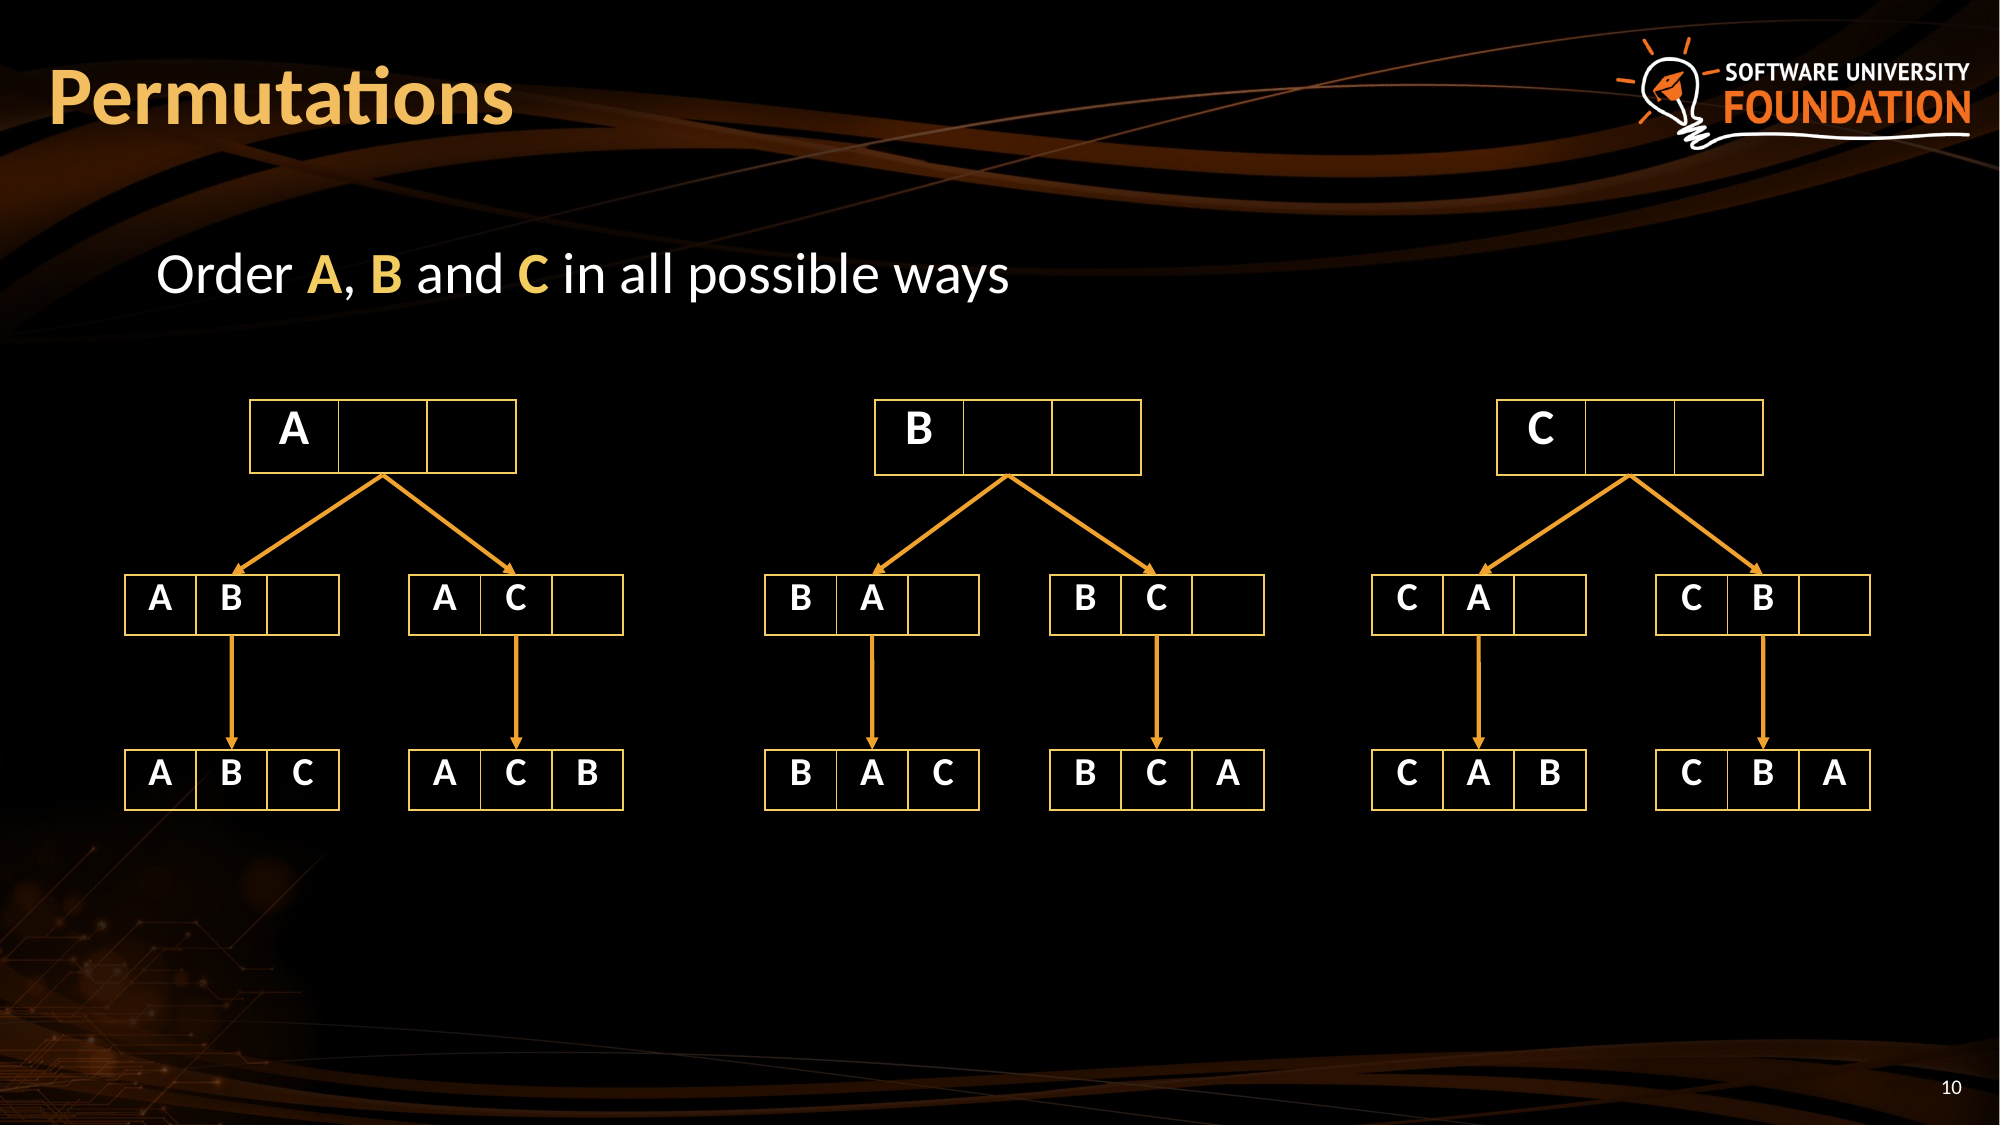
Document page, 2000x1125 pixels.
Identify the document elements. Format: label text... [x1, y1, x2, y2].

title Permutations [30, 6, 1602, 189]
table_header A [1193, 751, 1263, 809]
table_header C [1657, 751, 1727, 809]
table_header A [837, 576, 907, 634]
table_header C [1122, 576, 1191, 634]
table_header [1800, 576, 1869, 634]
table_header [909, 576, 978, 634]
table_header C [1122, 751, 1191, 809]
table_header B [1728, 576, 1798, 634]
table_header B [876, 401, 963, 474]
table_header [1586, 401, 1674, 474]
table_header A [126, 751, 195, 809]
table_header B [1051, 576, 1120, 634]
table_header A [126, 576, 195, 634]
table_header A [1800, 751, 1869, 809]
table_header [964, 401, 1051, 474]
text_box Order A, B and C in all possible ways [141, 227, 1025, 313]
table_header [268, 576, 338, 634]
table_header B [1515, 751, 1585, 809]
table_header [339, 401, 426, 472]
table_header A [1444, 751, 1513, 809]
table_header A [837, 751, 907, 809]
table_header B [1051, 751, 1120, 809]
table_header [1193, 576, 1263, 634]
table_header C [481, 576, 551, 634]
table_header C [1373, 576, 1442, 634]
table_header B [553, 751, 622, 809]
table_header C [1373, 751, 1442, 809]
table_header [553, 576, 622, 634]
table_header [1053, 401, 1140, 474]
table_header C [268, 751, 338, 809]
table_header [428, 401, 515, 472]
table_header B [1728, 751, 1798, 809]
table_header [1675, 401, 1762, 474]
table_header C [1657, 576, 1727, 634]
table_header A [410, 751, 480, 809]
table_header A [251, 401, 338, 472]
table_header B [766, 751, 836, 809]
table_header C [1498, 401, 1585, 474]
table_header C [909, 751, 978, 809]
table_header B [197, 751, 266, 809]
slide_number <number> [1897, 1070, 1968, 1103]
table_header [1515, 576, 1585, 634]
table_header C [481, 751, 551, 809]
table_header B [197, 576, 266, 634]
picture [0, 0, 2000, 1125]
table_header B [766, 576, 836, 634]
table_header A [1444, 576, 1513, 634]
table_header A [410, 576, 480, 634]
